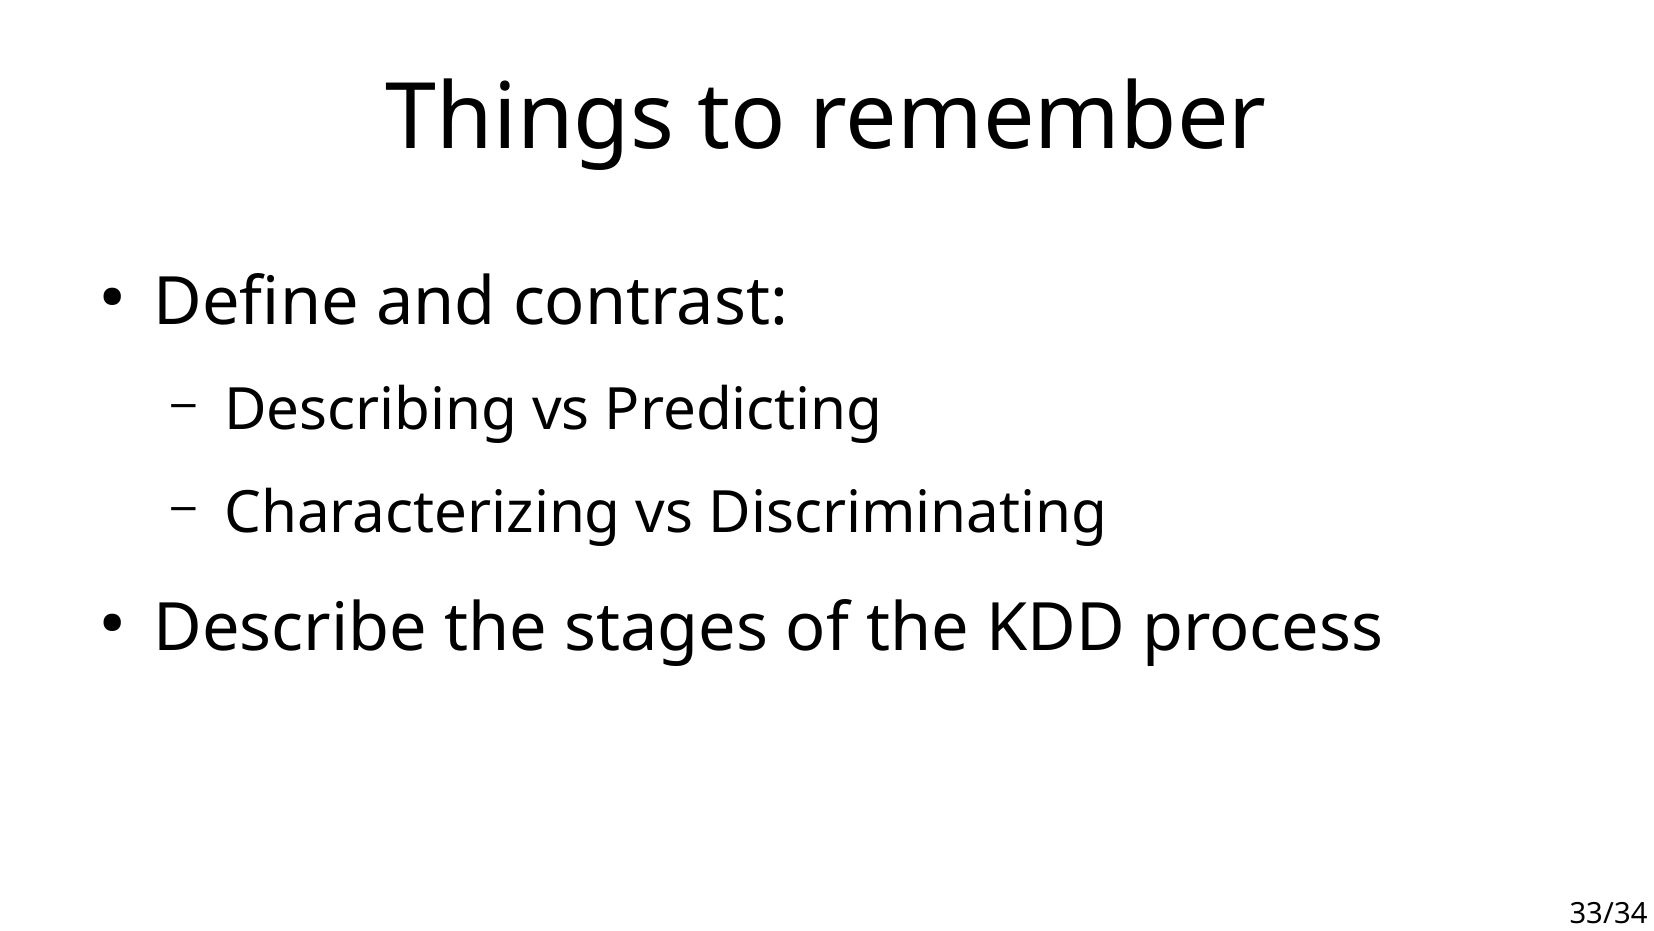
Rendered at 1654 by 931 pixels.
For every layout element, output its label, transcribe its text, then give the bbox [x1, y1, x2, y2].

list Define and contrast: Describing vs Predicting Characterizing vs Discriminating Describe the stages of the KDD process [82, 253, 1571, 793]
title Things to remember [82, 1, 1571, 226]
